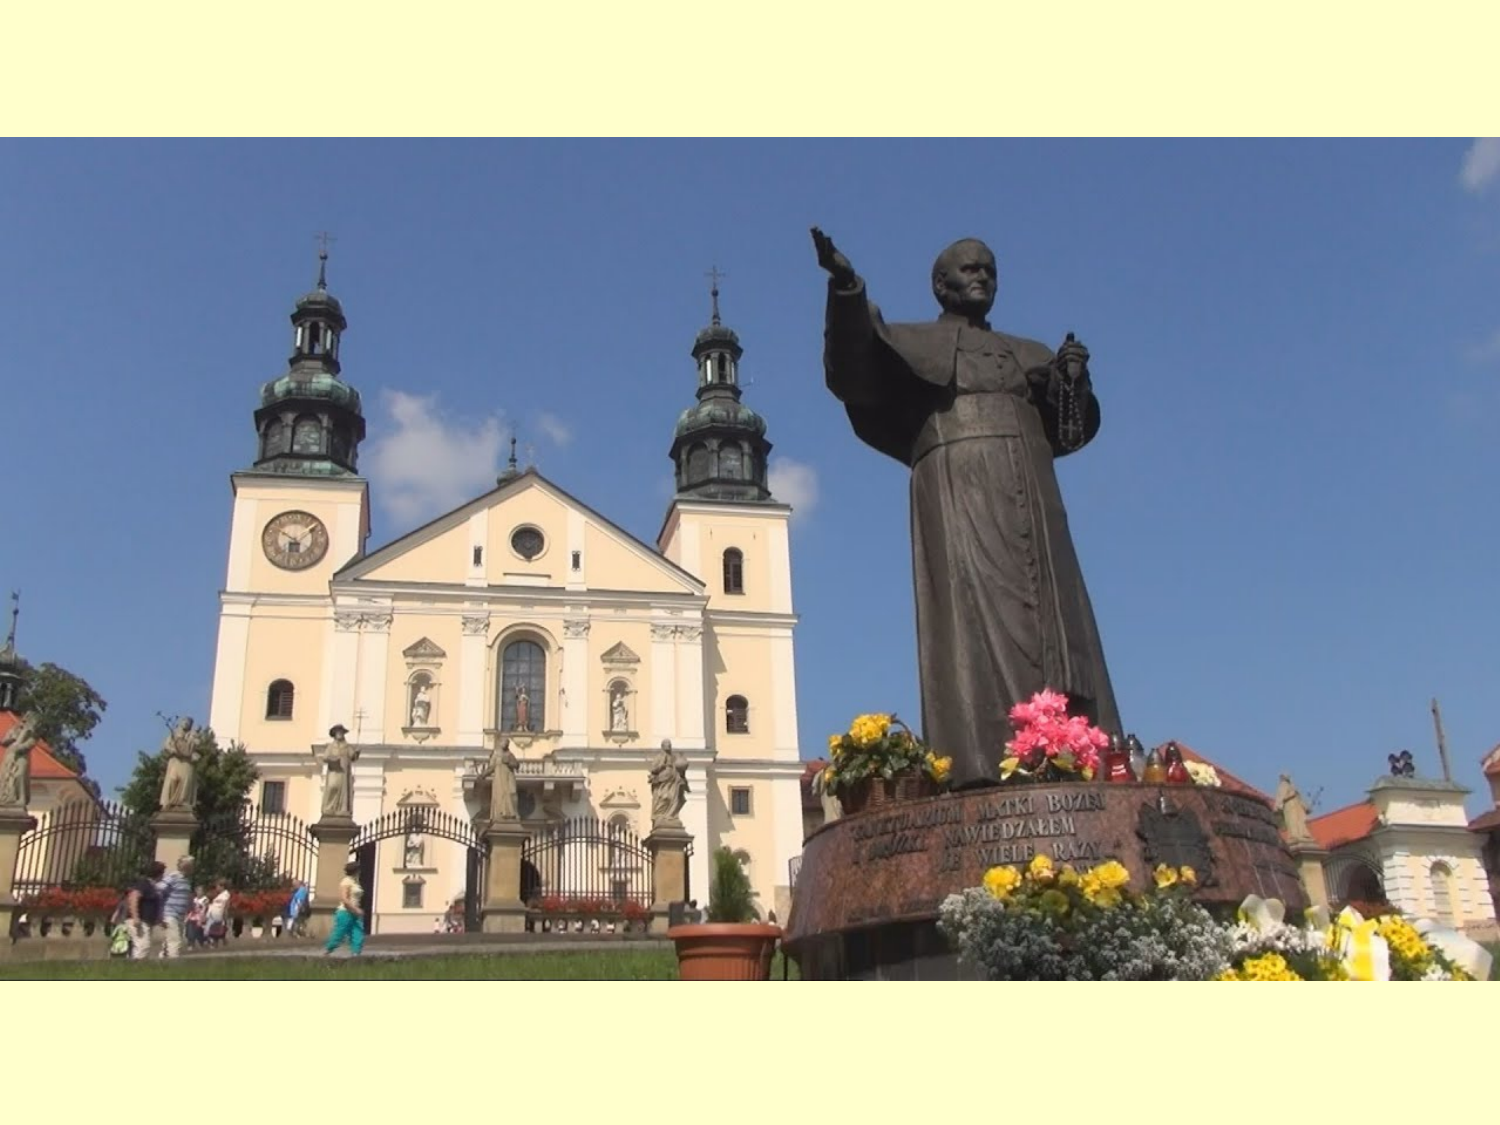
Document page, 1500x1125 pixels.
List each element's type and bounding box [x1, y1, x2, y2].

picture [0, 137, 1500, 981]
